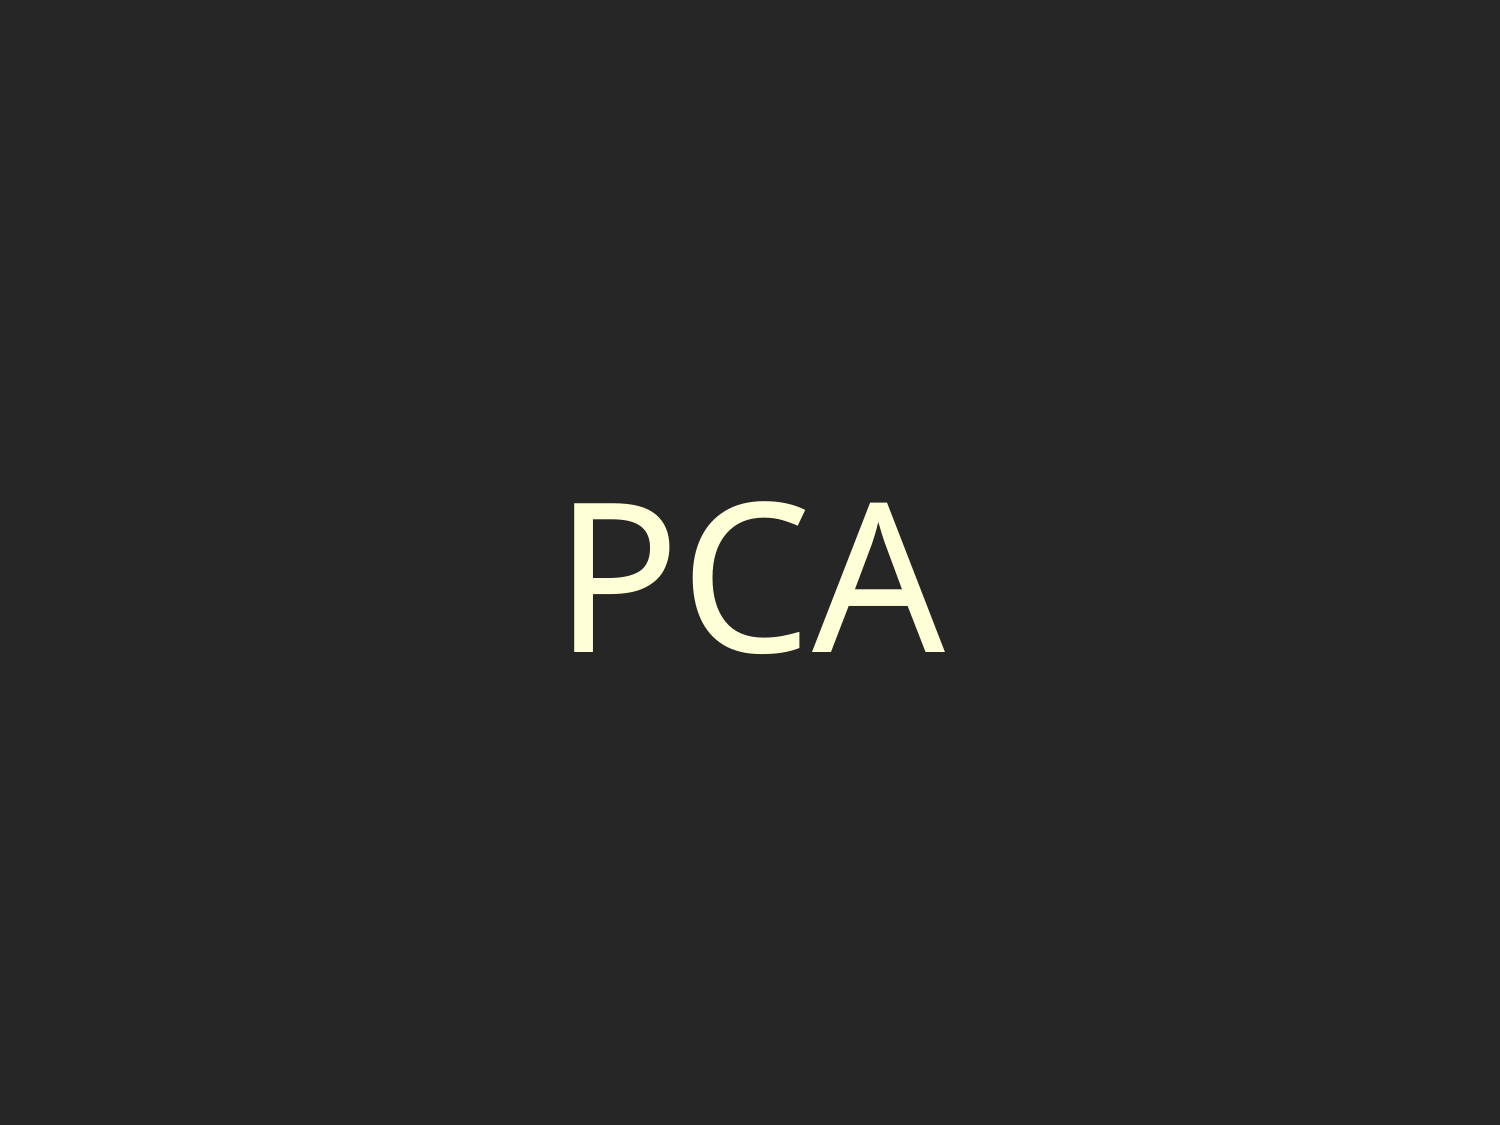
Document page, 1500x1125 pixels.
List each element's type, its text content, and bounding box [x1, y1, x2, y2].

text_box PCA [5, 423, 1495, 703]
